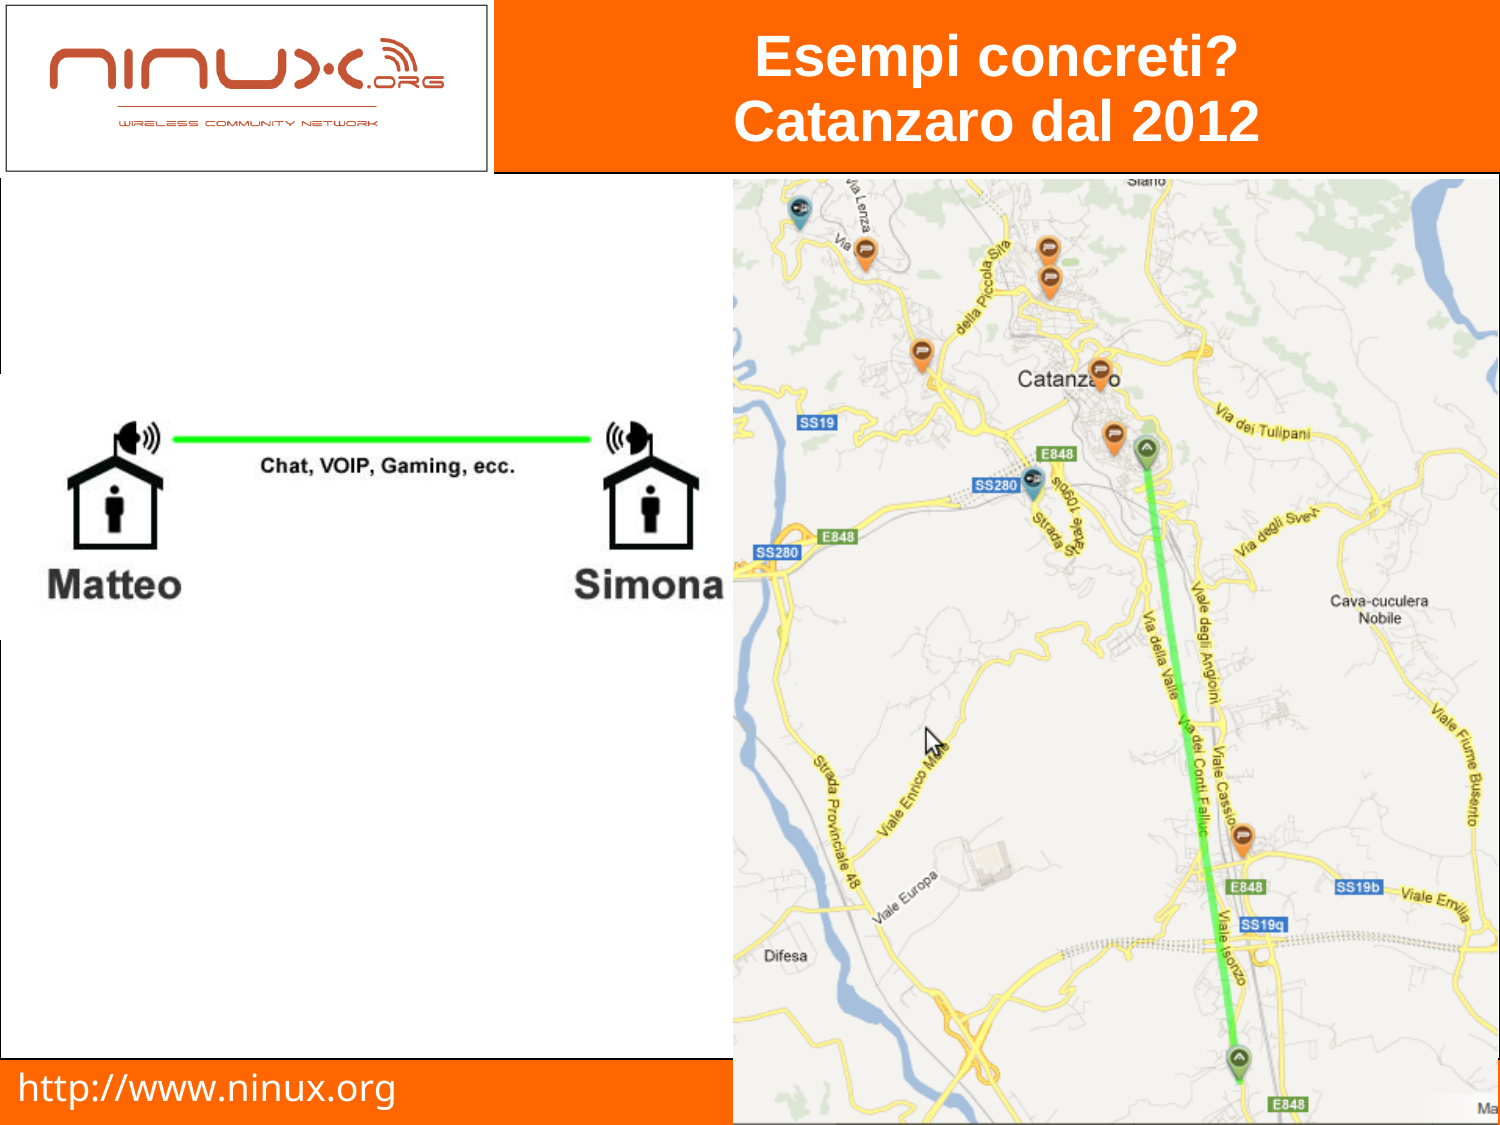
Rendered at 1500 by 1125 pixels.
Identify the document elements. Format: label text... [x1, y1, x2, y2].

title Esempi concreti? Catanzaro dal 2012 [495, 17, 1500, 160]
picture [0, 179, 1498, 1125]
text_box http://www.ninux.org [1, 1056, 540, 1125]
picture [0, 0, 494, 178]
